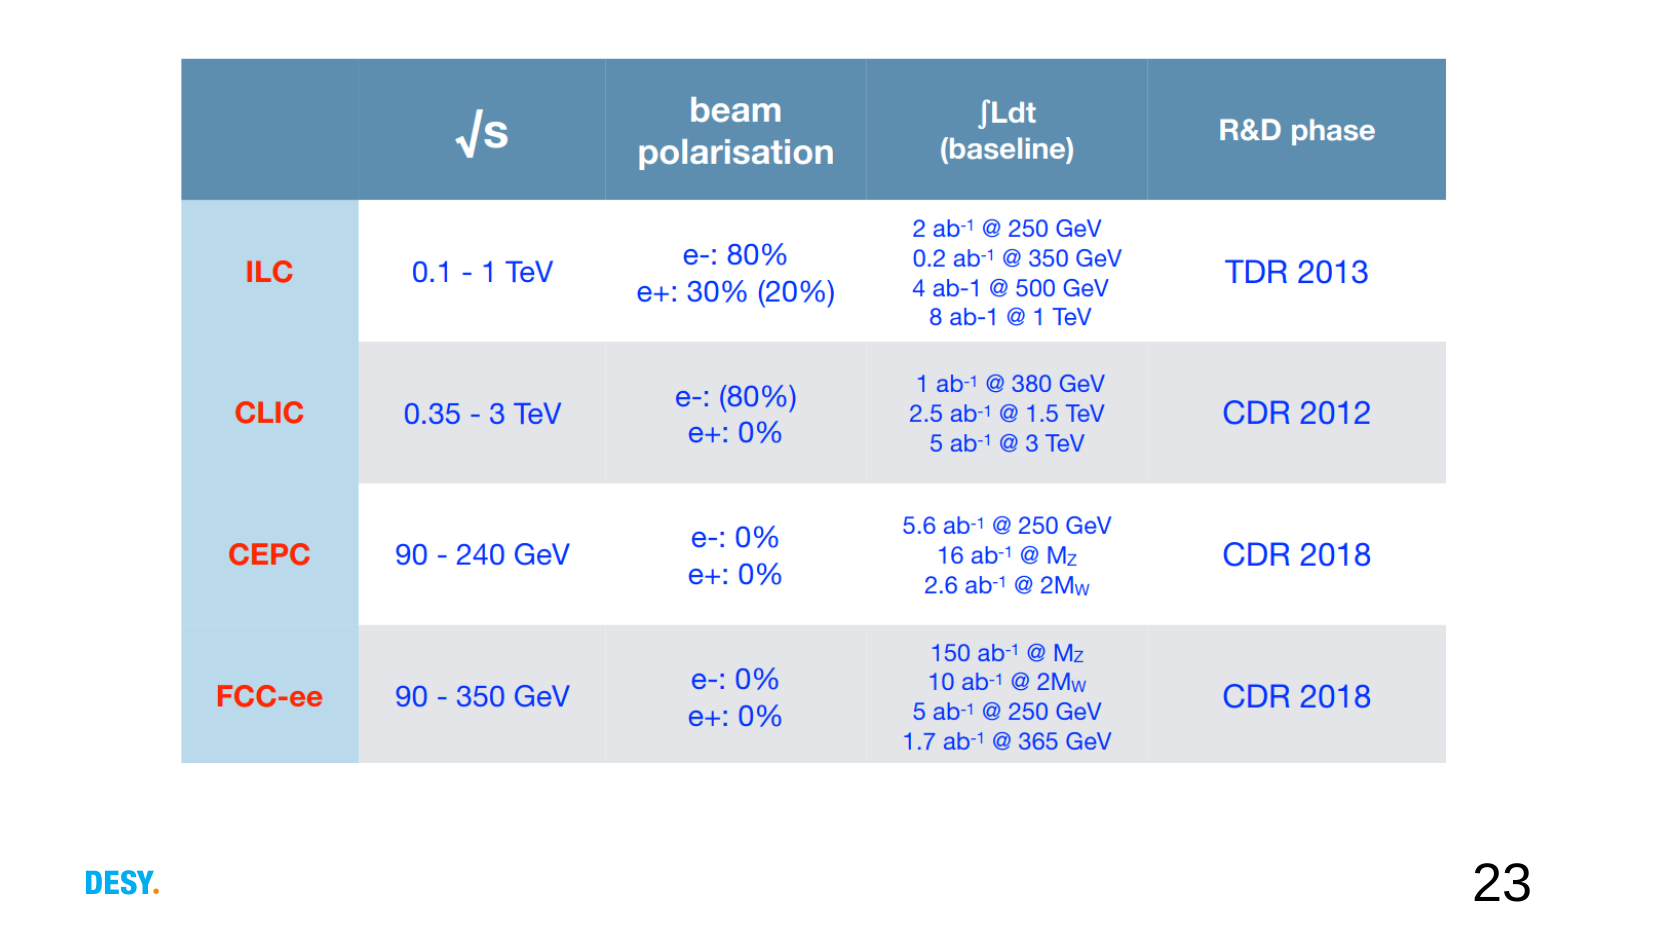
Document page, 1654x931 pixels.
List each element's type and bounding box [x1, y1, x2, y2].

picture [181, 58, 1447, 764]
